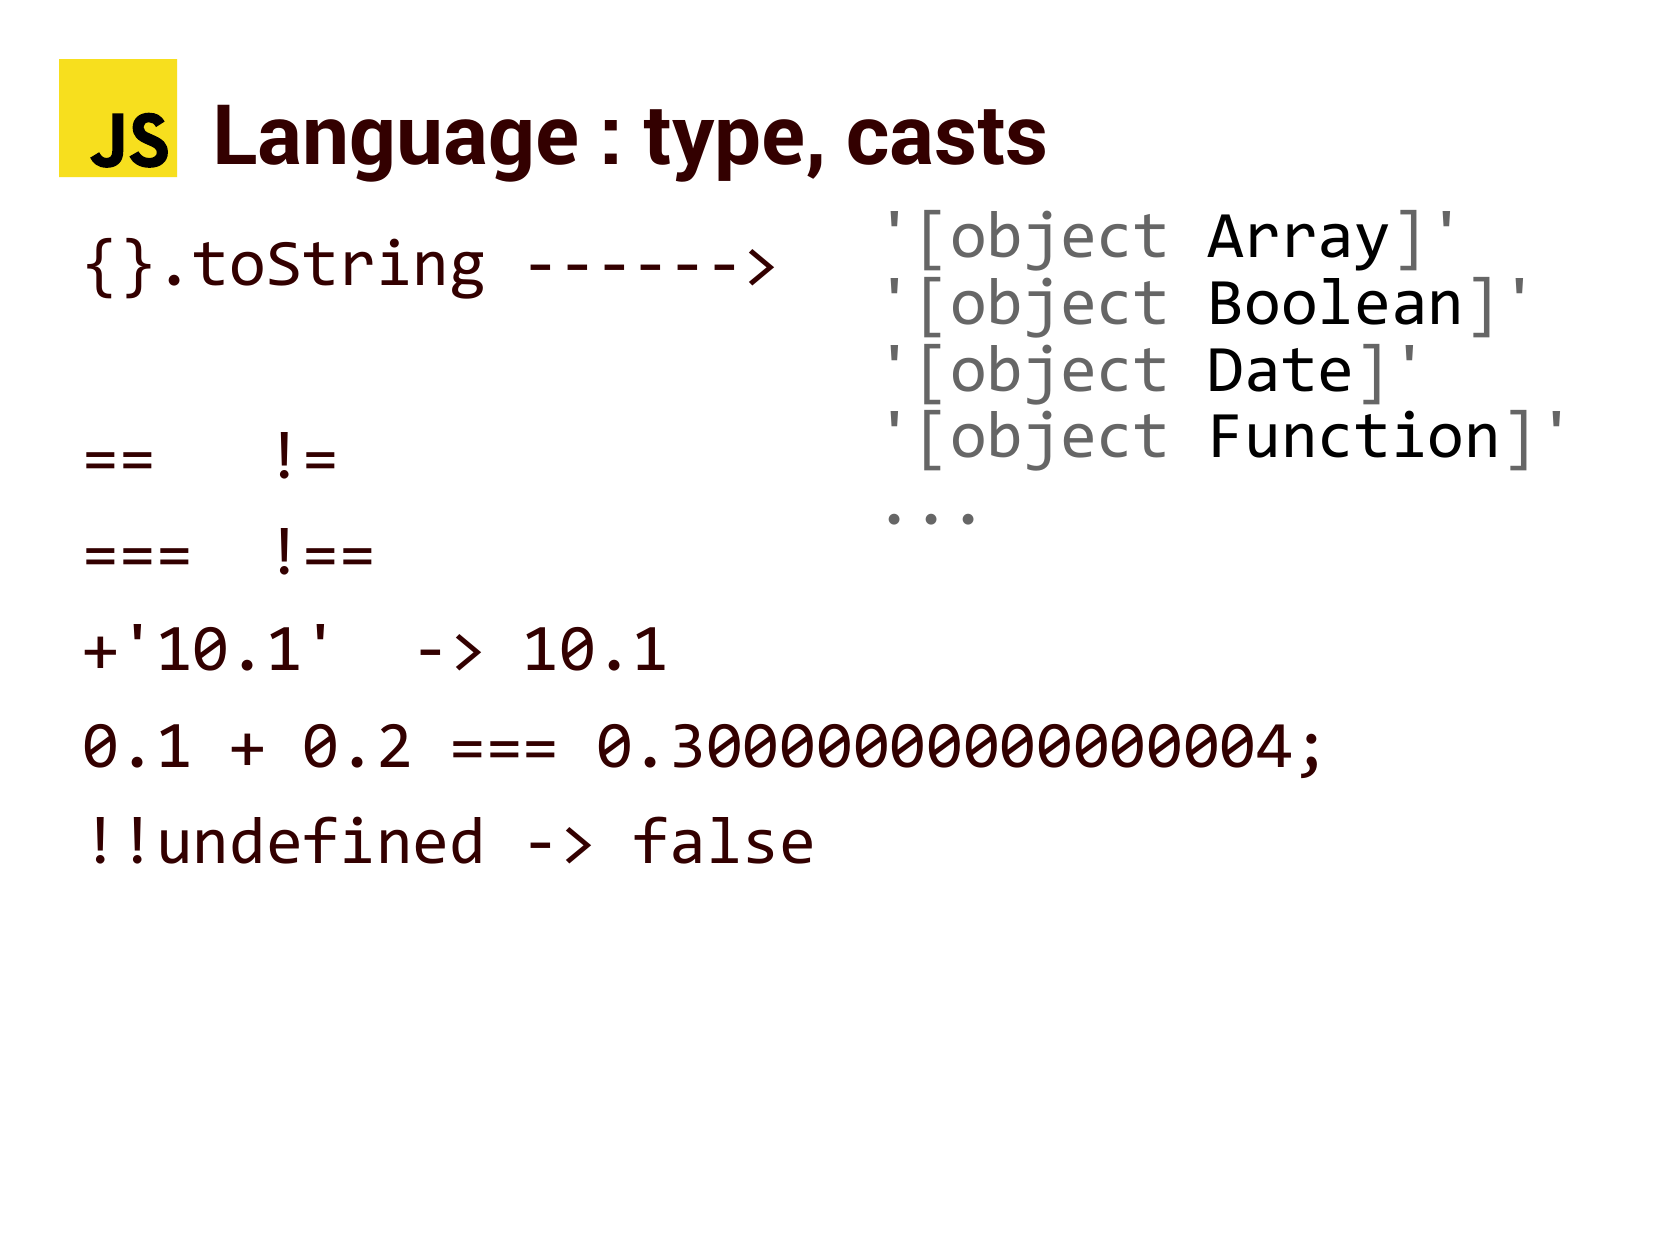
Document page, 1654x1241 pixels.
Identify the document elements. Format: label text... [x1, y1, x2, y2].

text_box '[object Array]' '[object Boolean]' '[object Date]' '[object Function]' ... [862, 200, 1642, 1099]
list {}.toString ------> == != === !== +'10.1' -> 10.1 0.1 + 0.2 === 0.30000000000000004; !!undefined -> false [82, 236, 1430, 1205]
title Language : type, casts [194, 72, 1559, 201]
